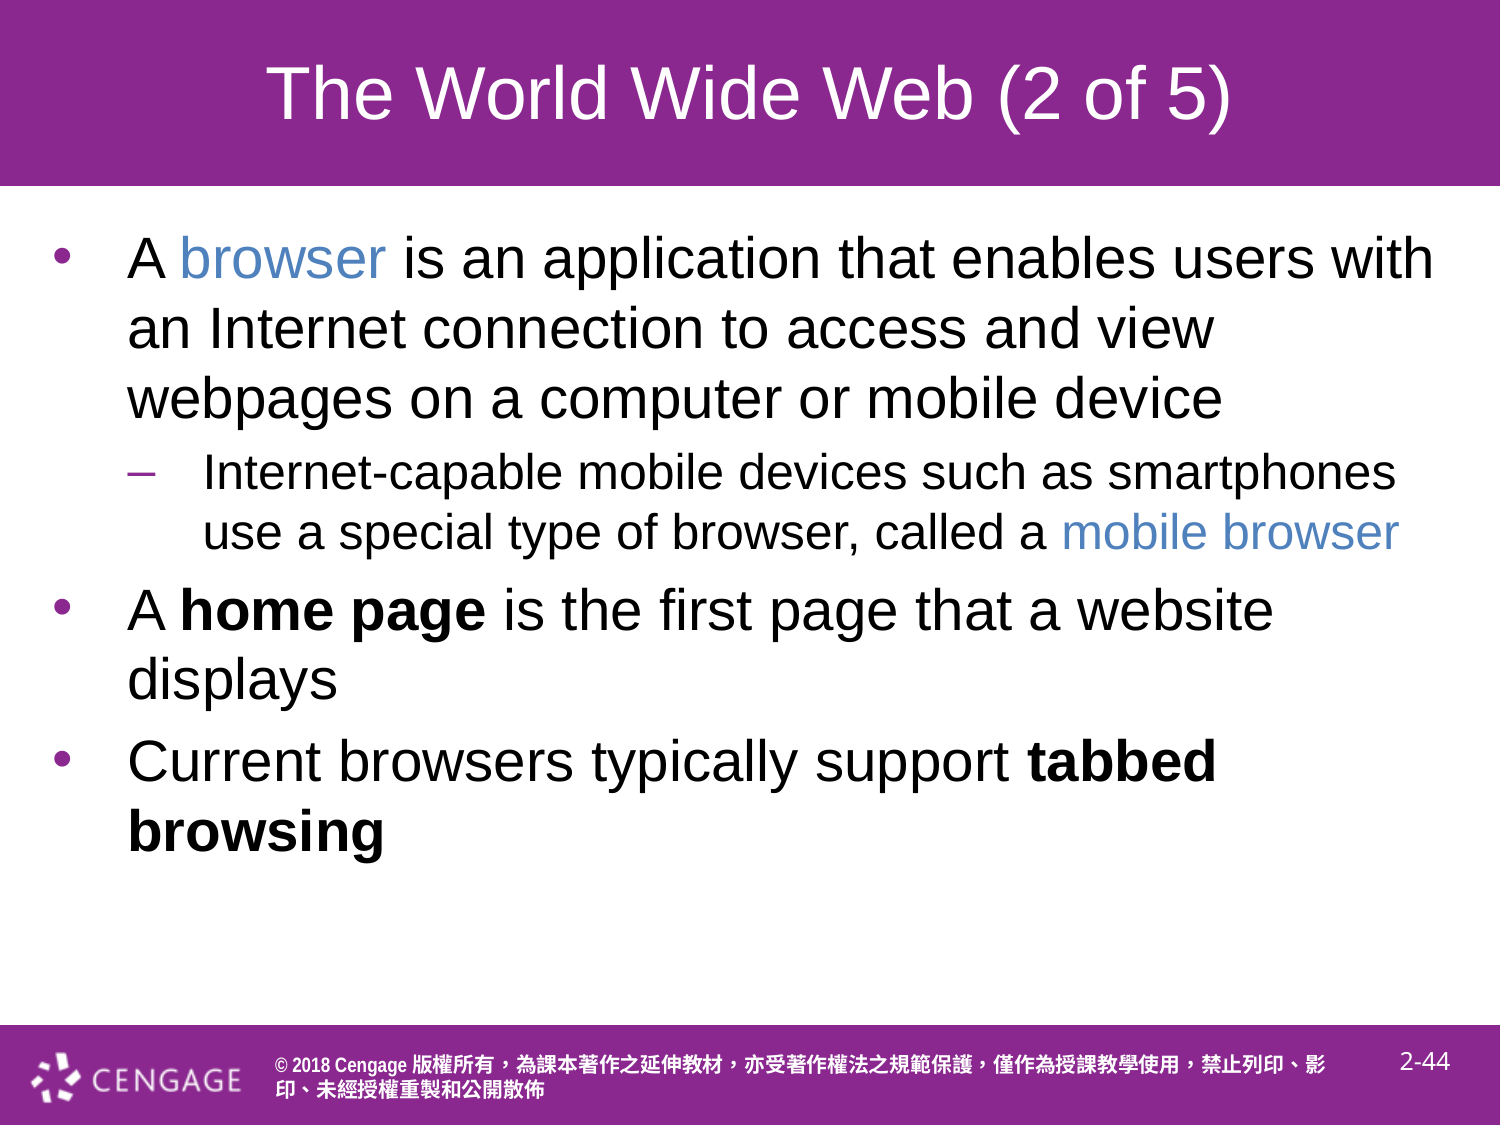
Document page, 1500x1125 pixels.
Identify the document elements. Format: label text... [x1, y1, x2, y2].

picture [21, 1043, 246, 1111]
title The World Wide Web (2 of 5) [7, 4, 1493, 175]
list A browser is an application that enables users with an Internet connection to access and view webpages on a computer or mobile device Internet-capable mobile devices such as smartphones use a special type of browser, called a mobile browser A home page is the first page that a website displays Current browsers typically support tabbed browsing [37, 212, 1475, 868]
